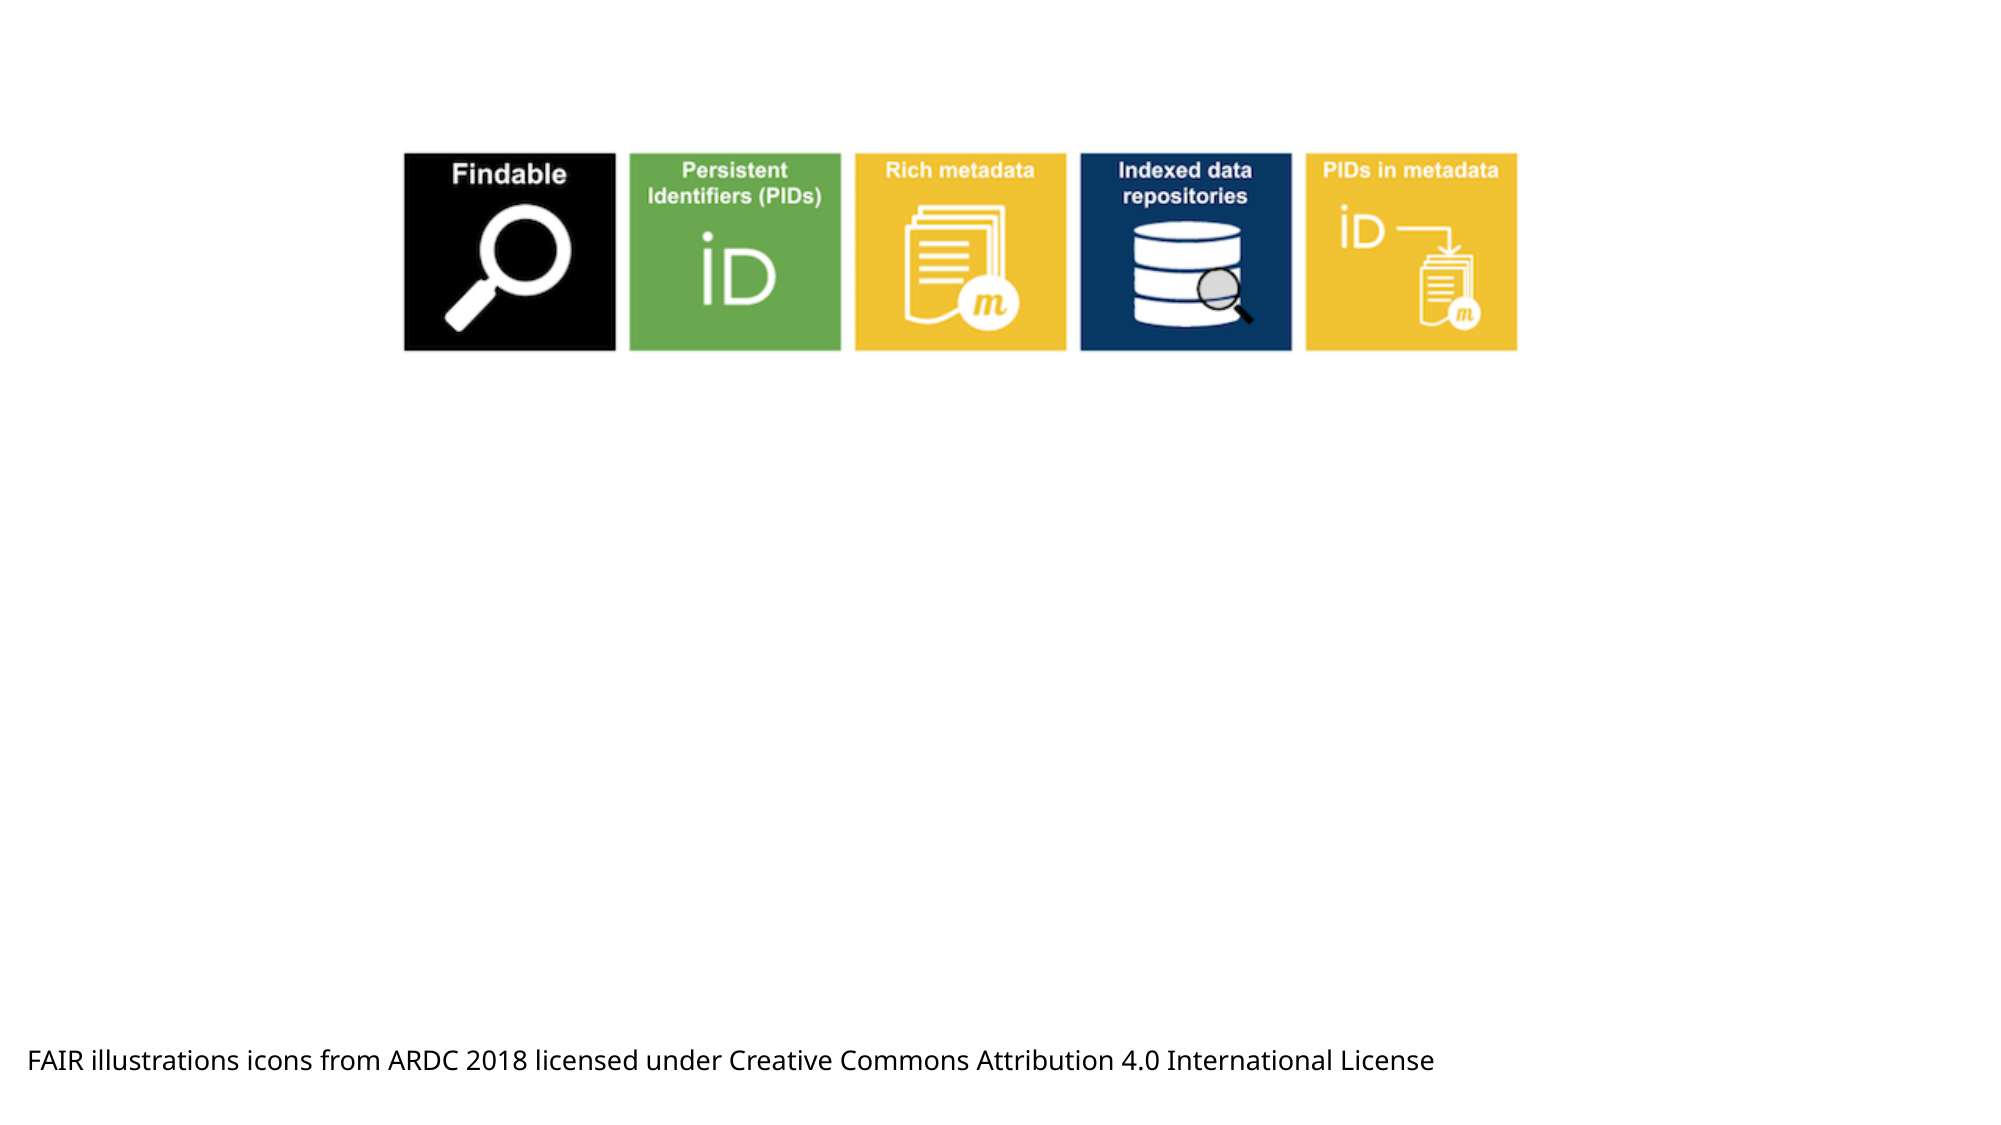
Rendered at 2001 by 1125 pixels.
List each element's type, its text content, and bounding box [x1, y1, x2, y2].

picture [397, 146, 1524, 355]
text_box FAIR illustrations icons from ARDC 2018 licensed under Creative Commons Attribution 4.0 International License [12, 1028, 1548, 1125]
